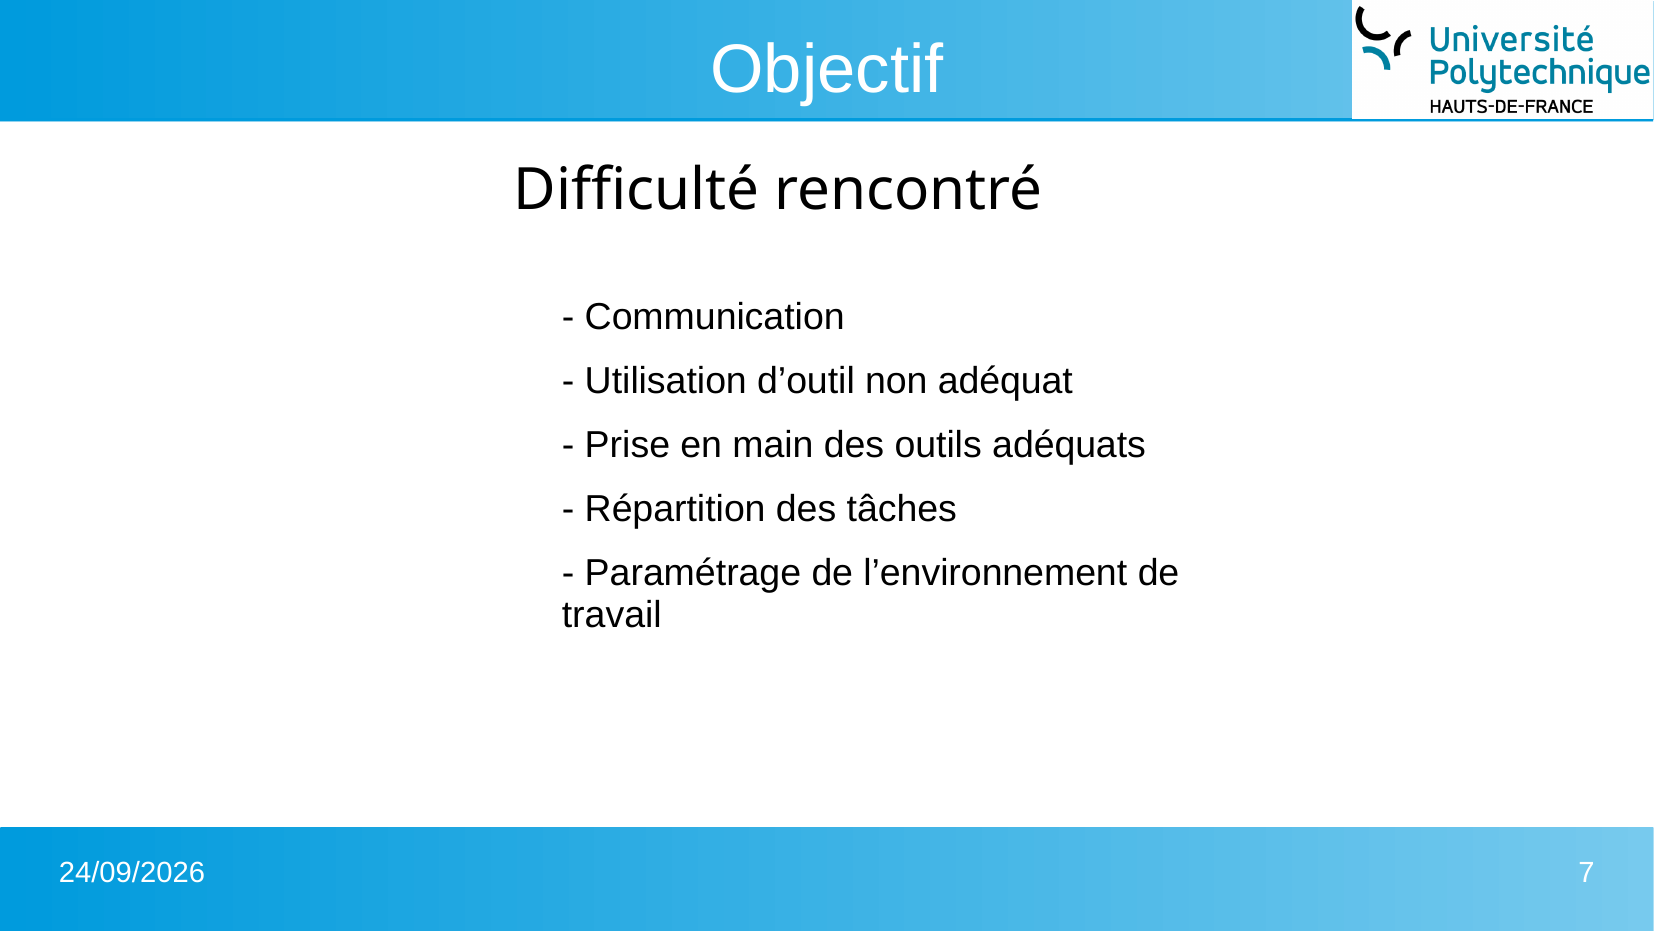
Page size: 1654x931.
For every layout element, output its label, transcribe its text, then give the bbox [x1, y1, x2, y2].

title Objectif [59, 29, 1352, 108]
picture [1352, 0, 1654, 118]
list Difficulté rencontré [442, 147, 1193, 237]
list - Communication - Utilisation d’outil non adéquat - Prise en main des outils adéquats - Répartition des tâches - Paramétrage de l’environnement de travail [490, 295, 1241, 680]
